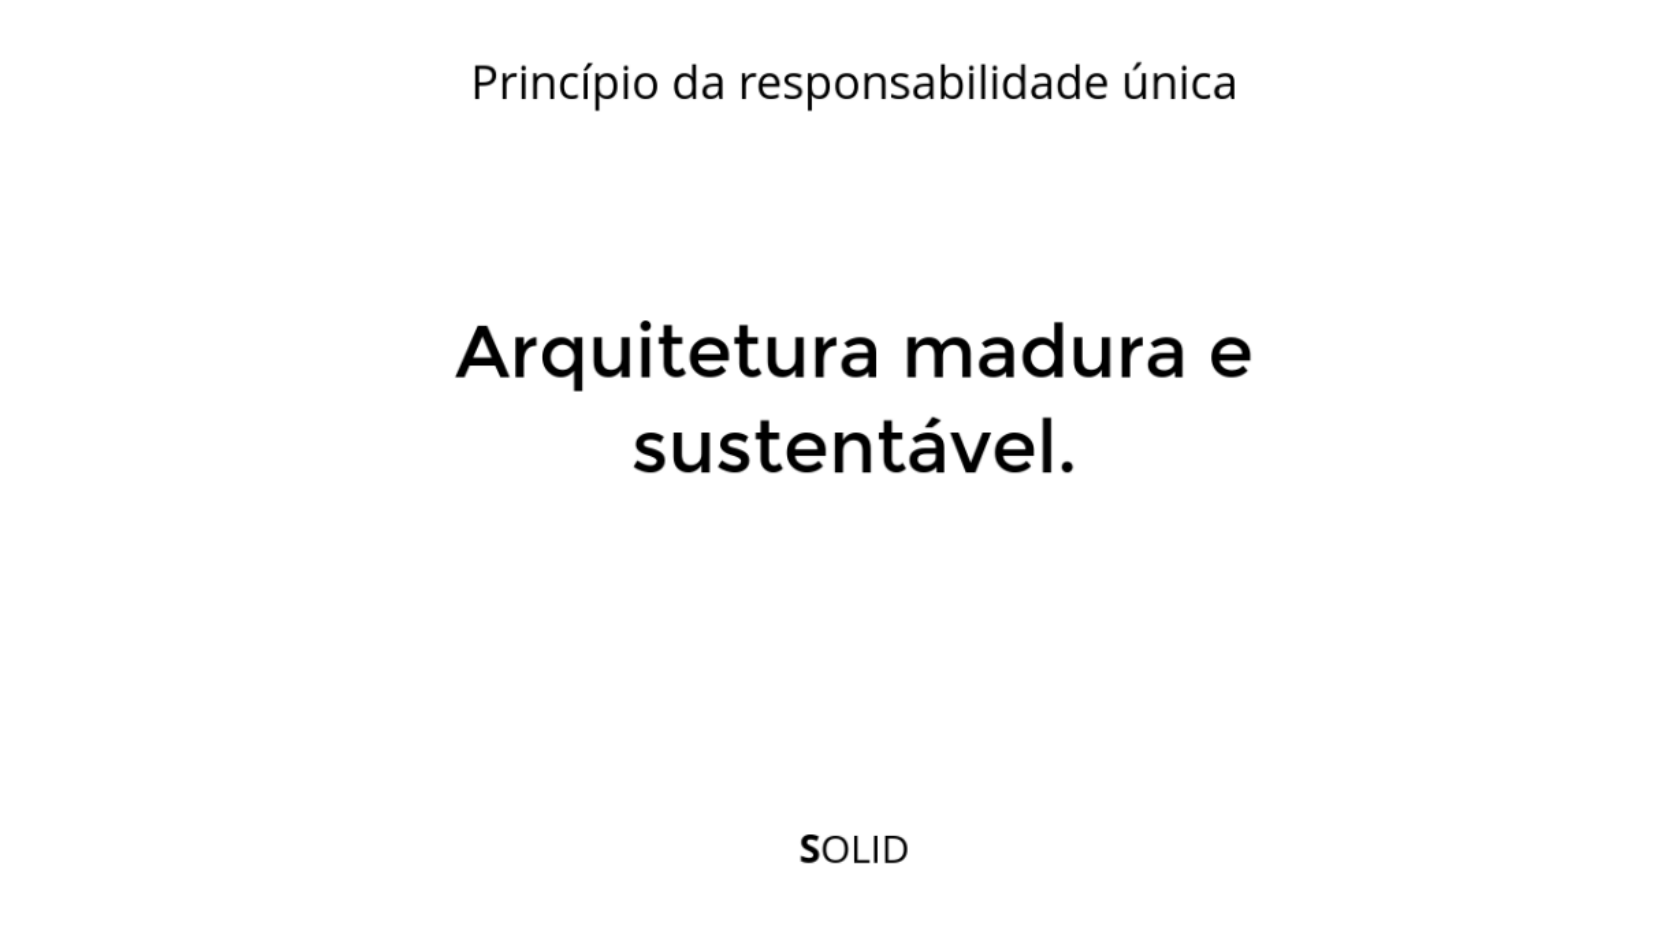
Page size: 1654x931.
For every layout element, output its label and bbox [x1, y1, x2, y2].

picture [265, 0, 1392, 930]
